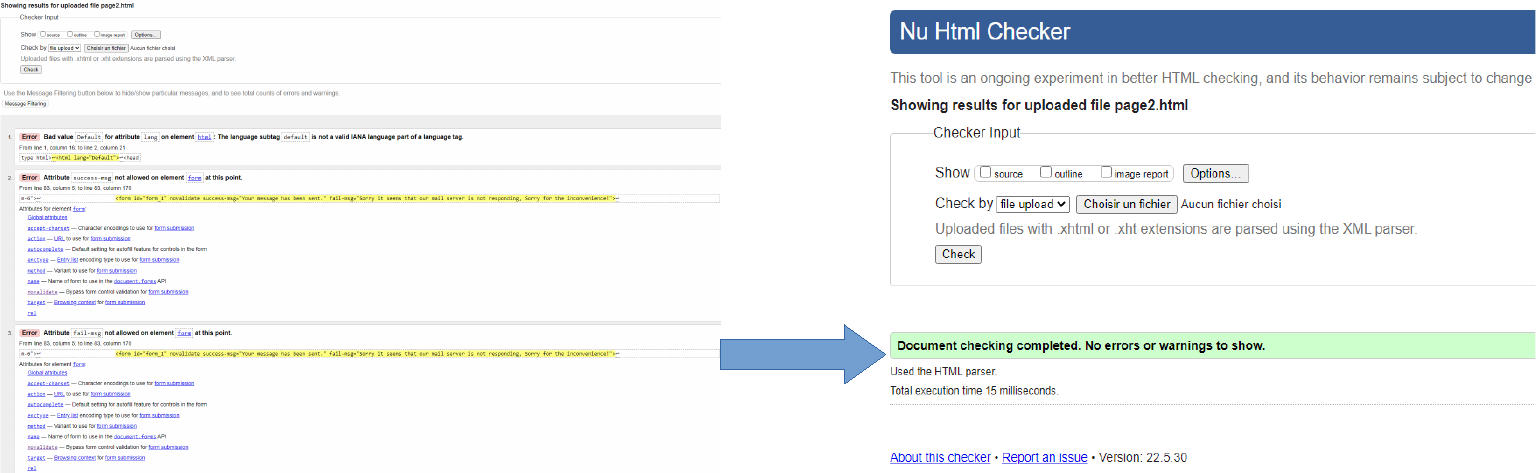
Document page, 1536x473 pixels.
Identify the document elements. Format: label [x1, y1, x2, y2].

picture [0, 0, 721, 473]
picture [885, 0, 1536, 473]
text_box [720, 324, 886, 384]
